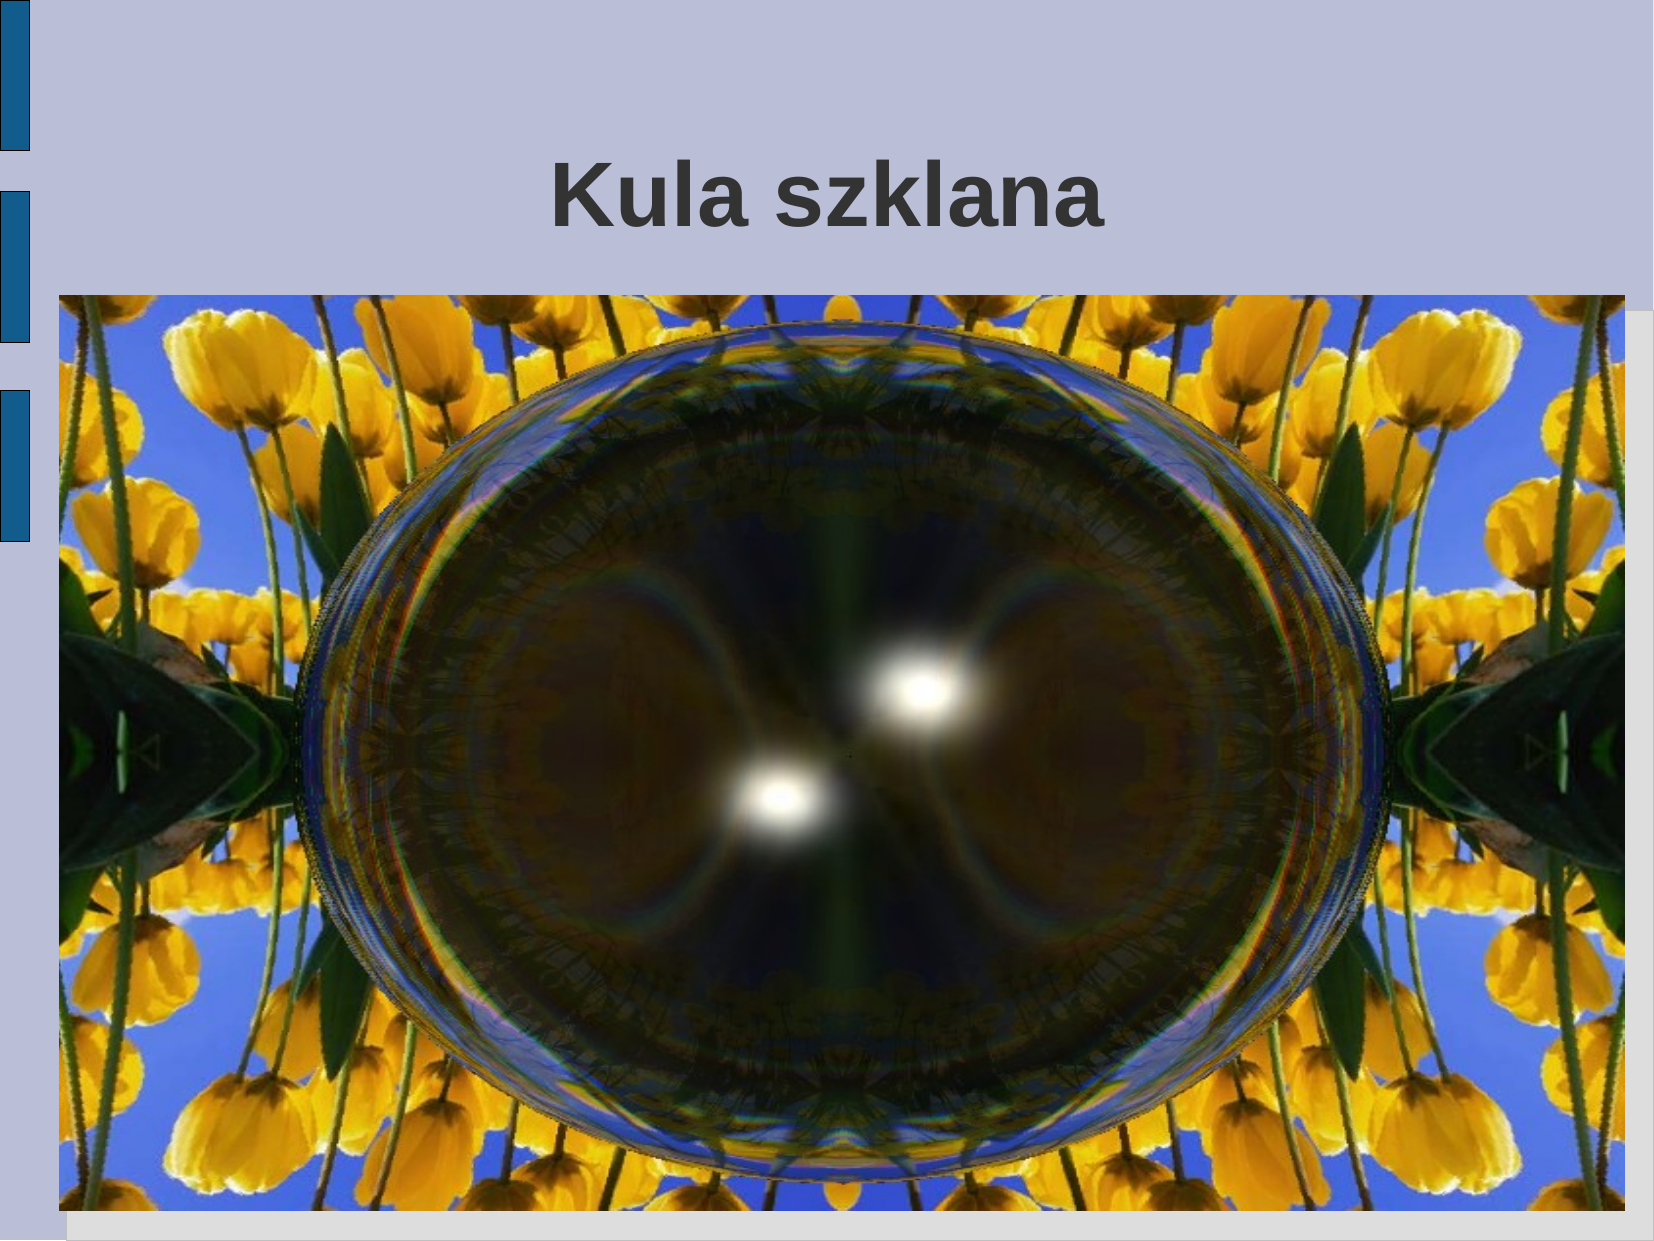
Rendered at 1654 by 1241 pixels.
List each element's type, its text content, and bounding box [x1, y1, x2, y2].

picture [59, 295, 1625, 1211]
title Kula szklana [121, 91, 1534, 295]
